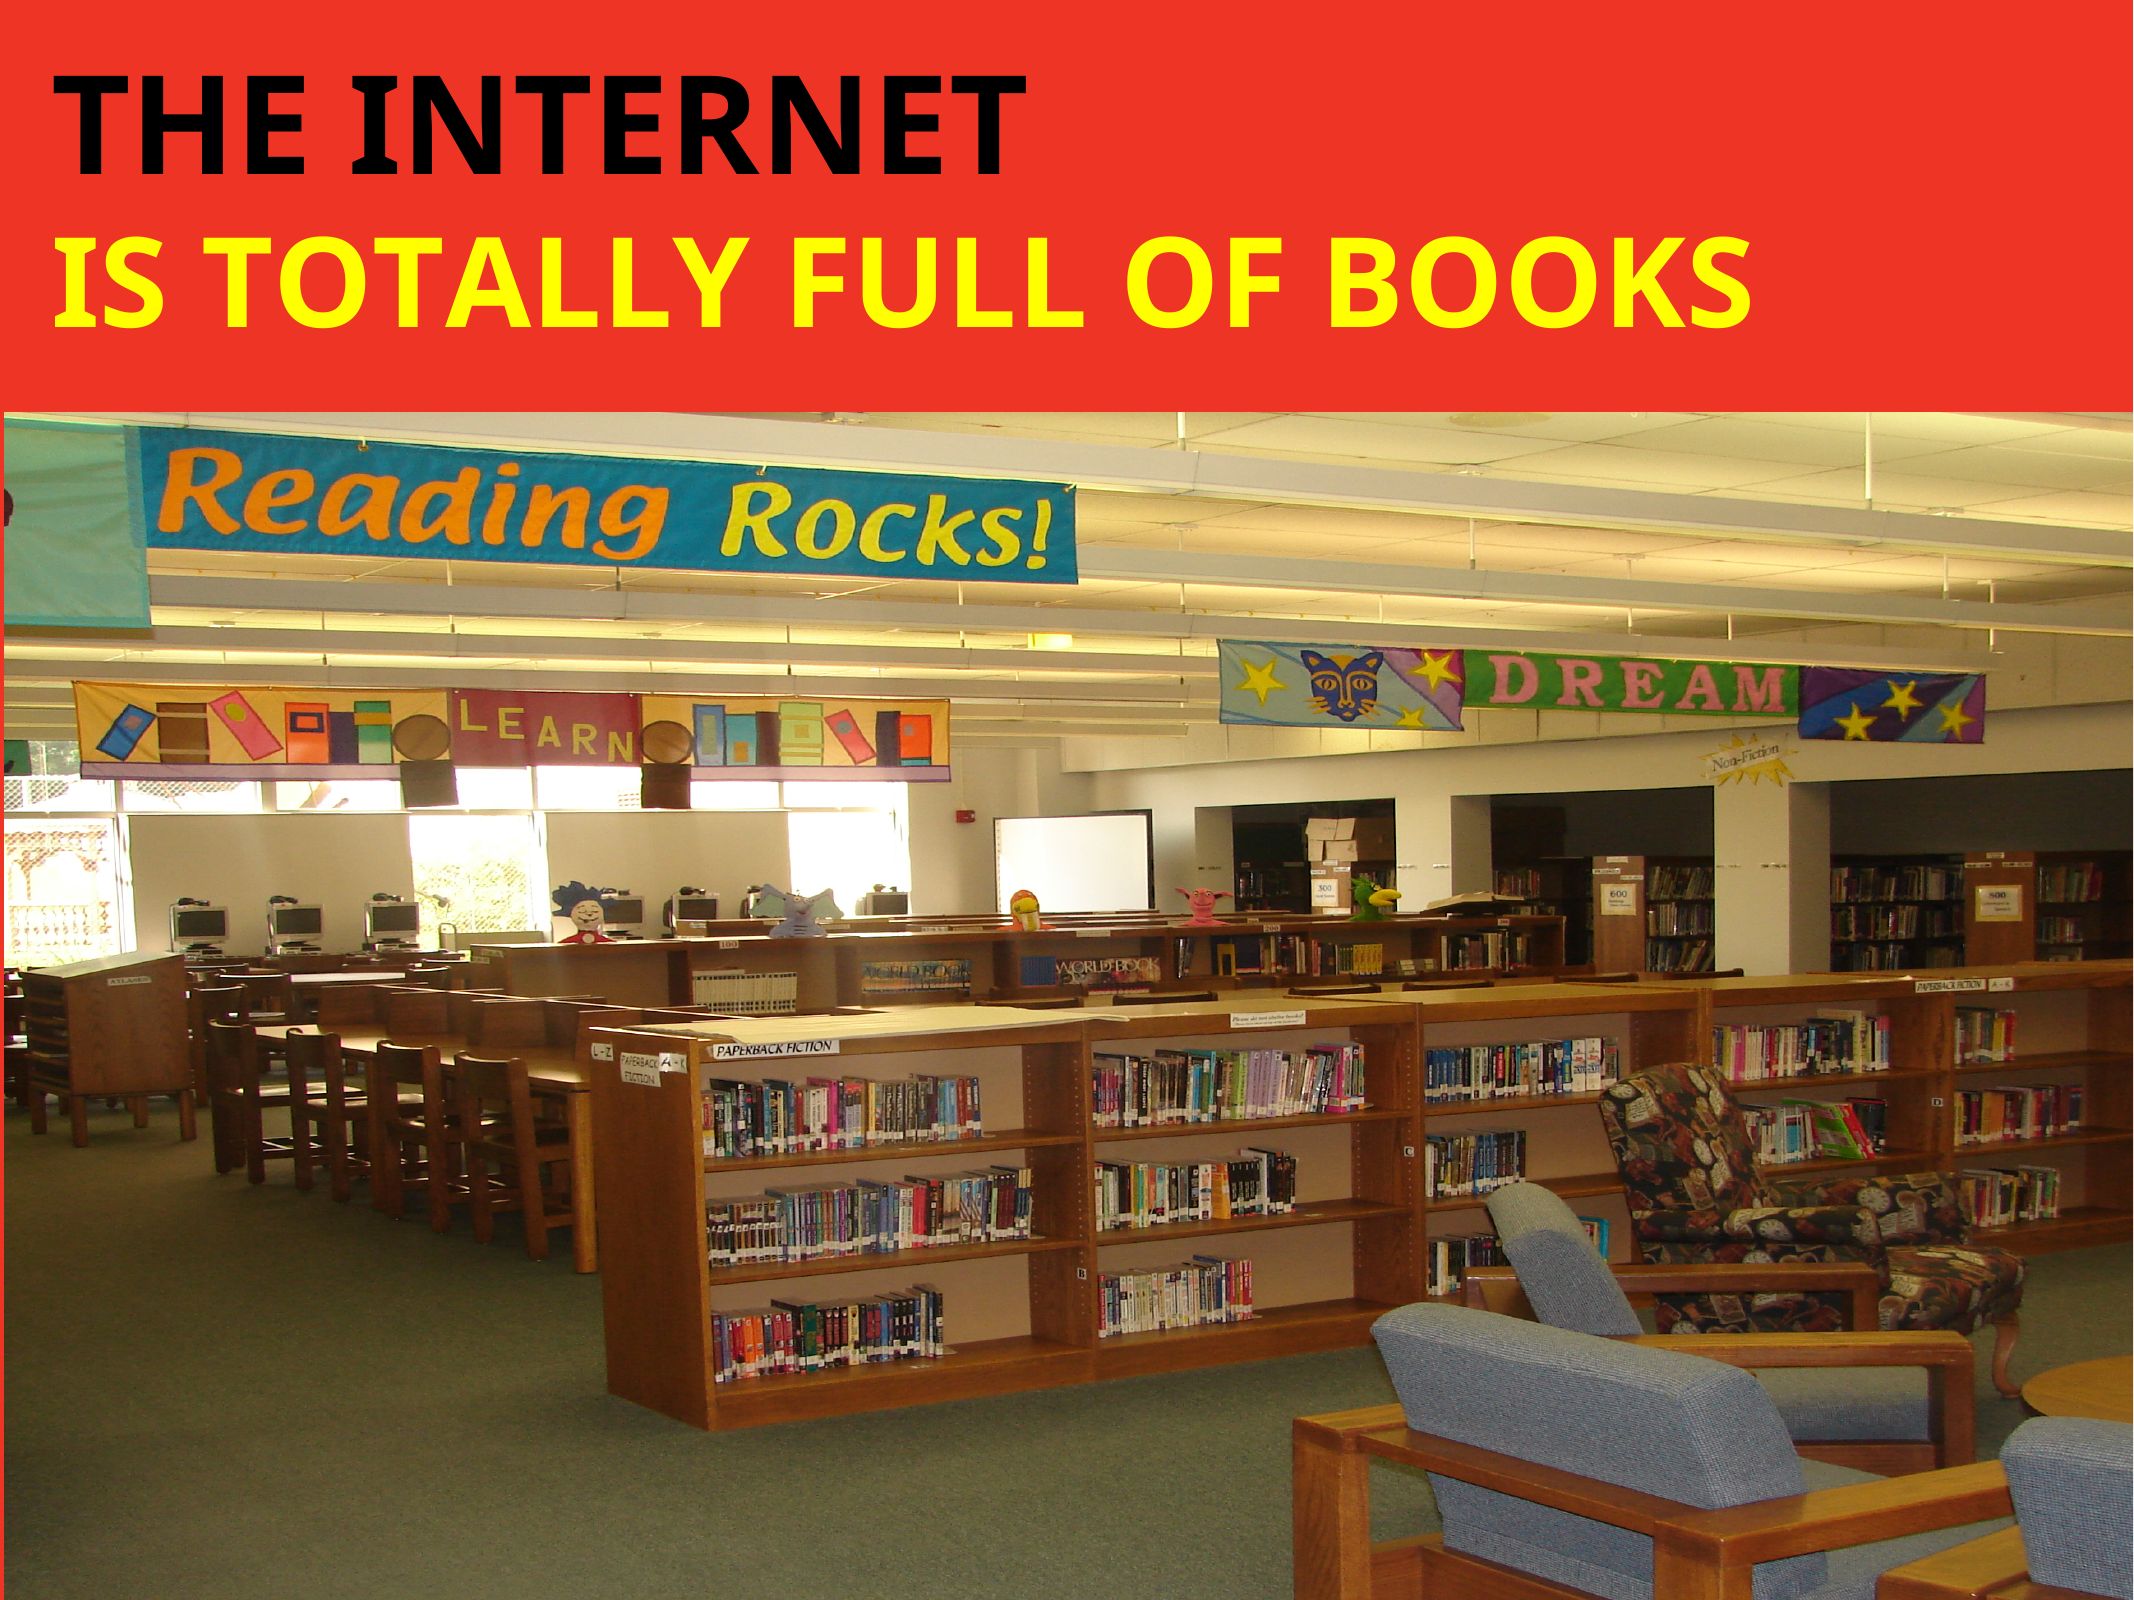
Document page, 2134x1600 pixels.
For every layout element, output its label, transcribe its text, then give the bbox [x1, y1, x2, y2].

text_box THE INTERNET IS TOTALLY FULL OF BOOKS [41, 37, 2134, 412]
picture [4, 412, 2134, 1600]
